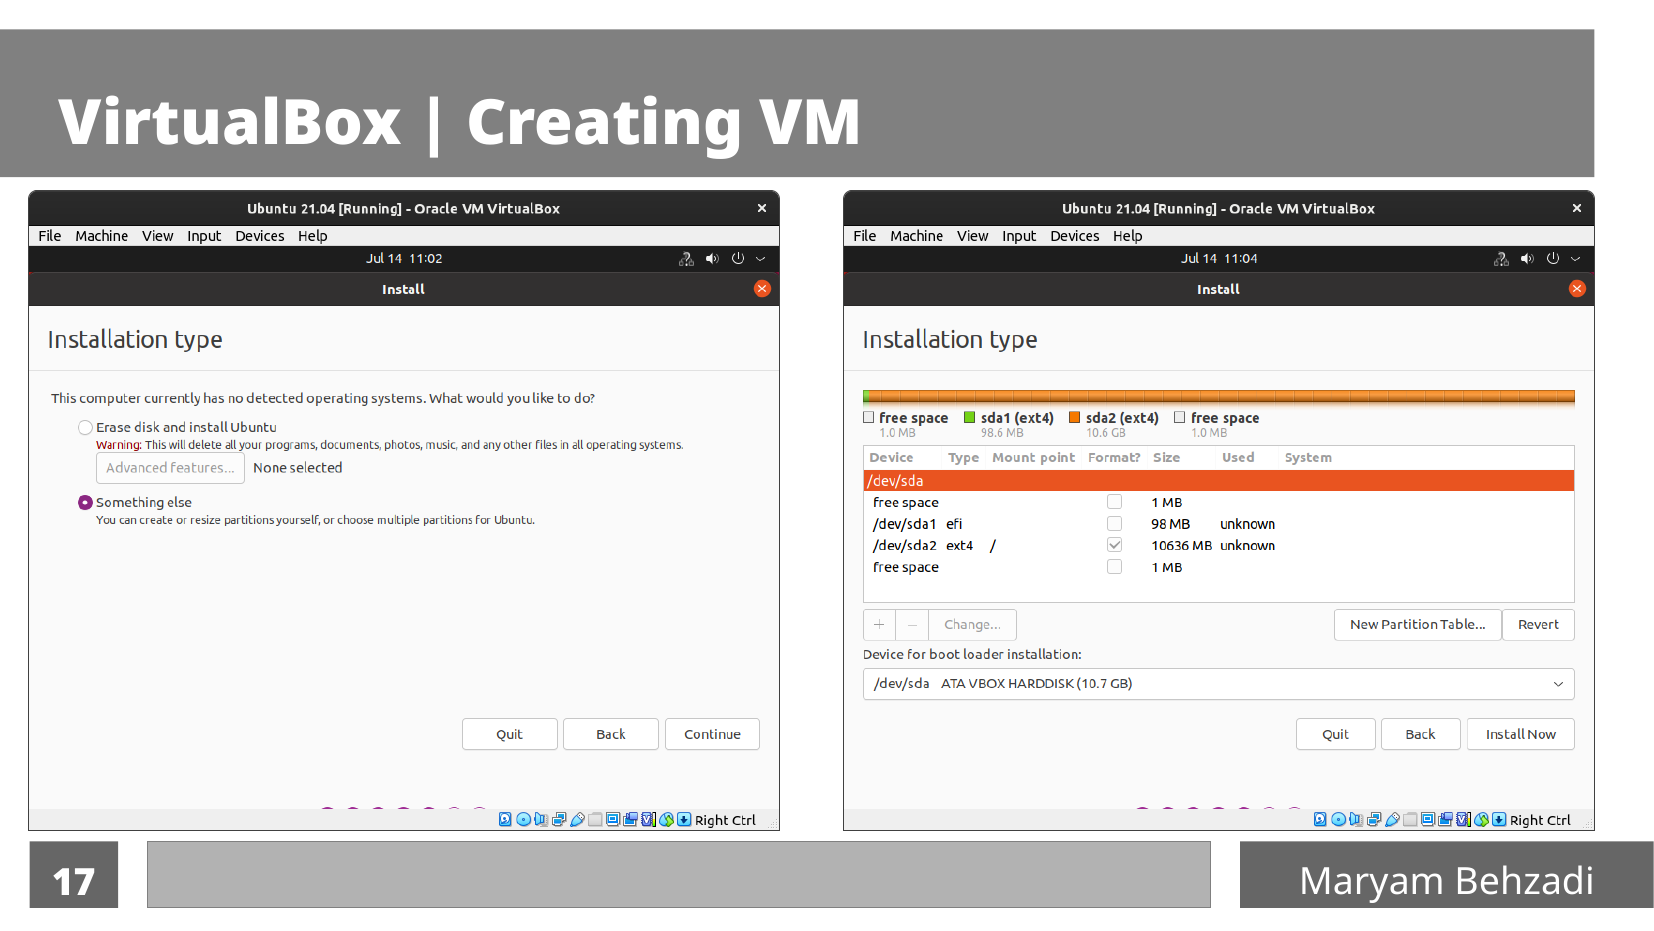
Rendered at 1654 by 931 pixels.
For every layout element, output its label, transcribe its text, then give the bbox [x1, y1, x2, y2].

title VirtualBox | Creating VM [59, 44, 1595, 163]
picture [834, 183, 1603, 839]
picture [19, 183, 788, 839]
